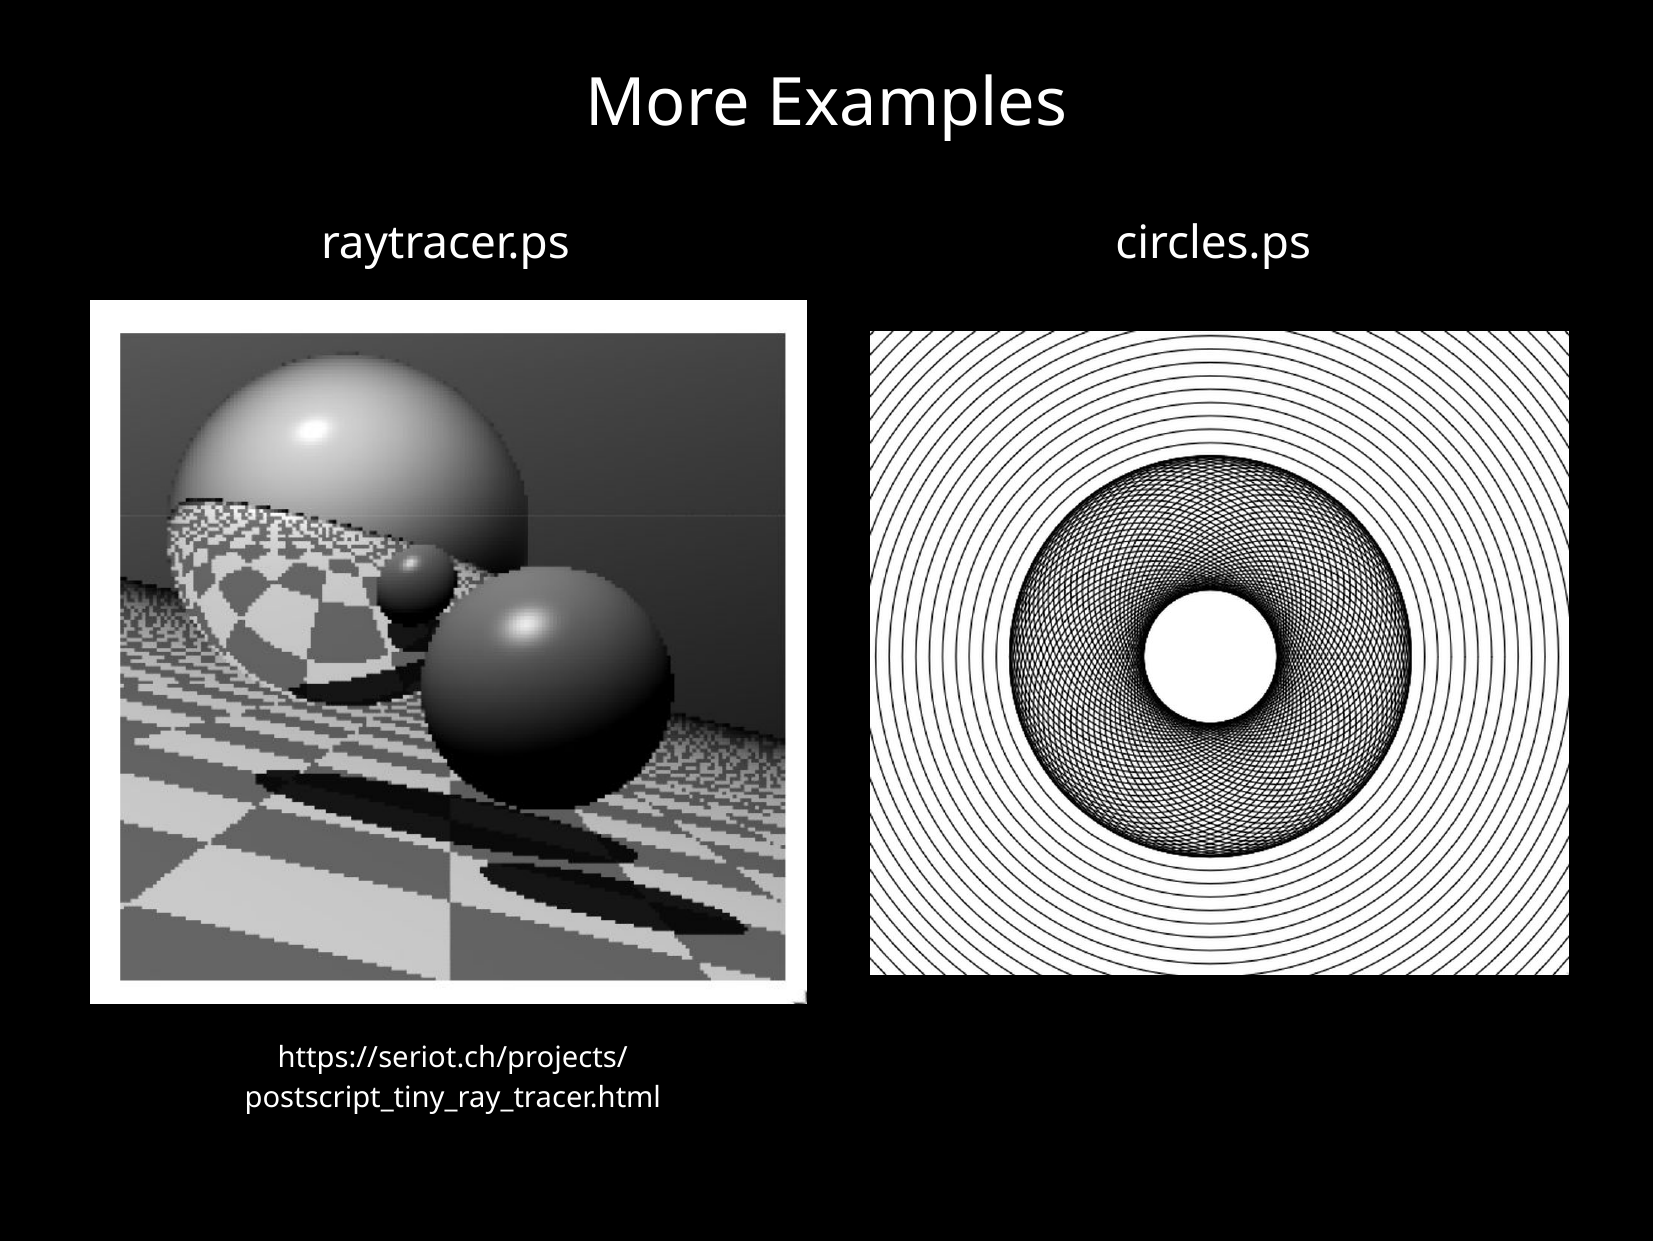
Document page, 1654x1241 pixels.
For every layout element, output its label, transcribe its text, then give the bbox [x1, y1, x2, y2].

title More Examples [82, 49, 1571, 151]
list circles.ps [850, 210, 1577, 286]
list https://seriot.ch/projects/postscript_tiny_ray_tracer.html [200, 1036, 706, 1128]
picture [90, 300, 807, 1004]
picture [870, 331, 1569, 975]
list raytracer.ps [82, 210, 809, 301]
